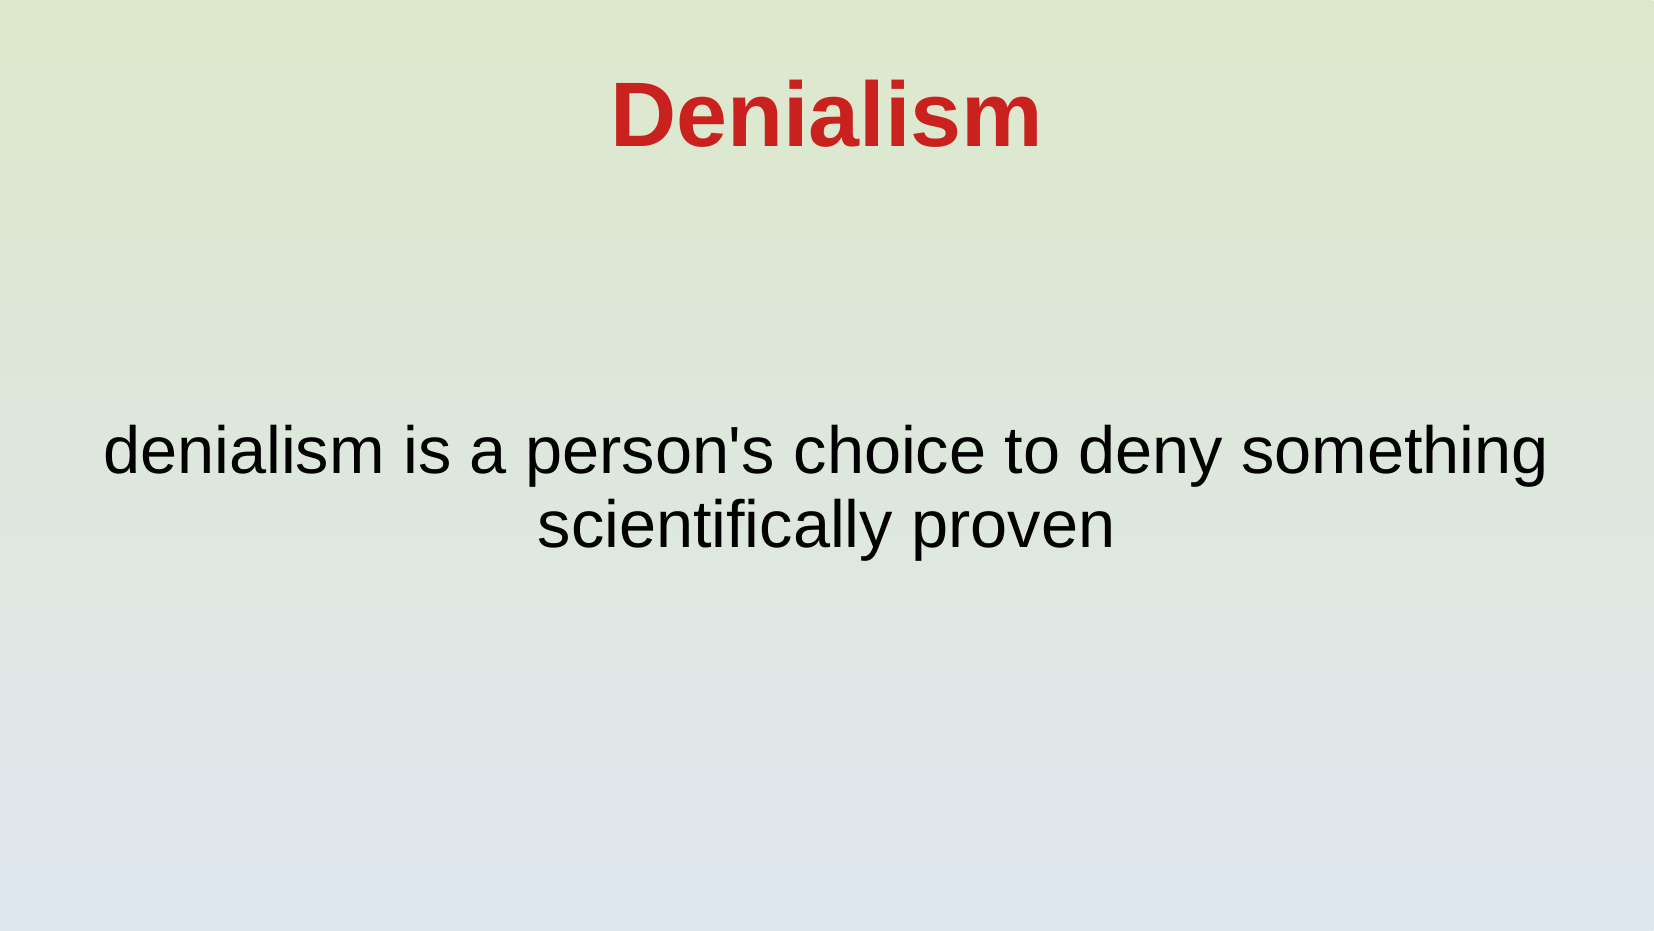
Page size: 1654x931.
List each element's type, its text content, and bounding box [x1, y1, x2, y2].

title Denialism [82, 37, 1571, 193]
subtitle denialism is a person's choice to deny something scientifically proven [82, 217, 1571, 758]
